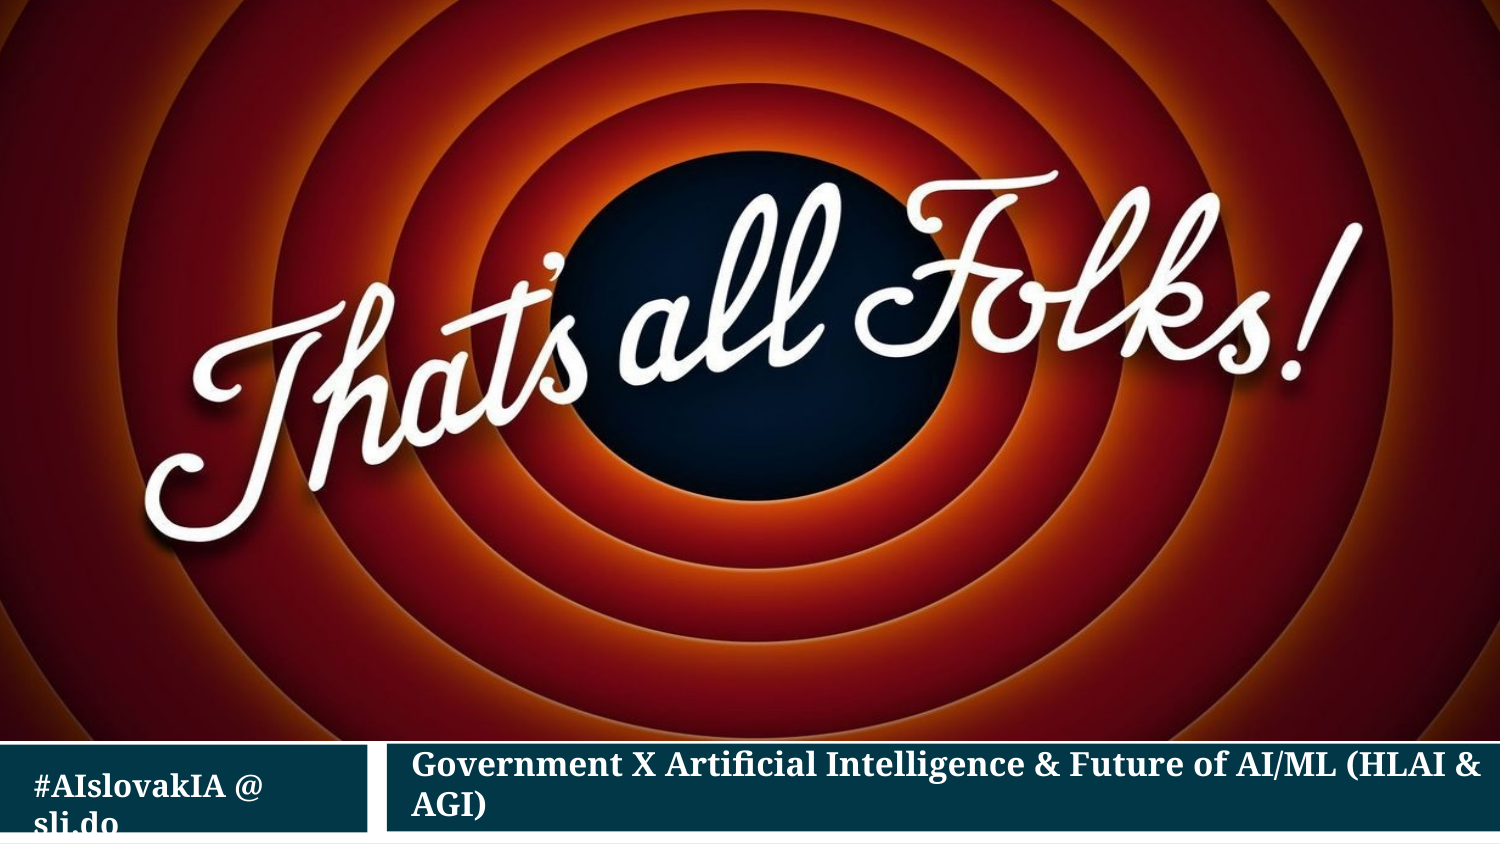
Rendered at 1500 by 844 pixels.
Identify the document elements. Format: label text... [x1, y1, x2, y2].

text_box Government X Artificial Intelligence & Future of AI/ML (HLAI & AGI) [400, 740, 1500, 826]
picture [0, 0, 1500, 741]
text_box #AIslovakIA @ sli.do [22, 760, 342, 815]
